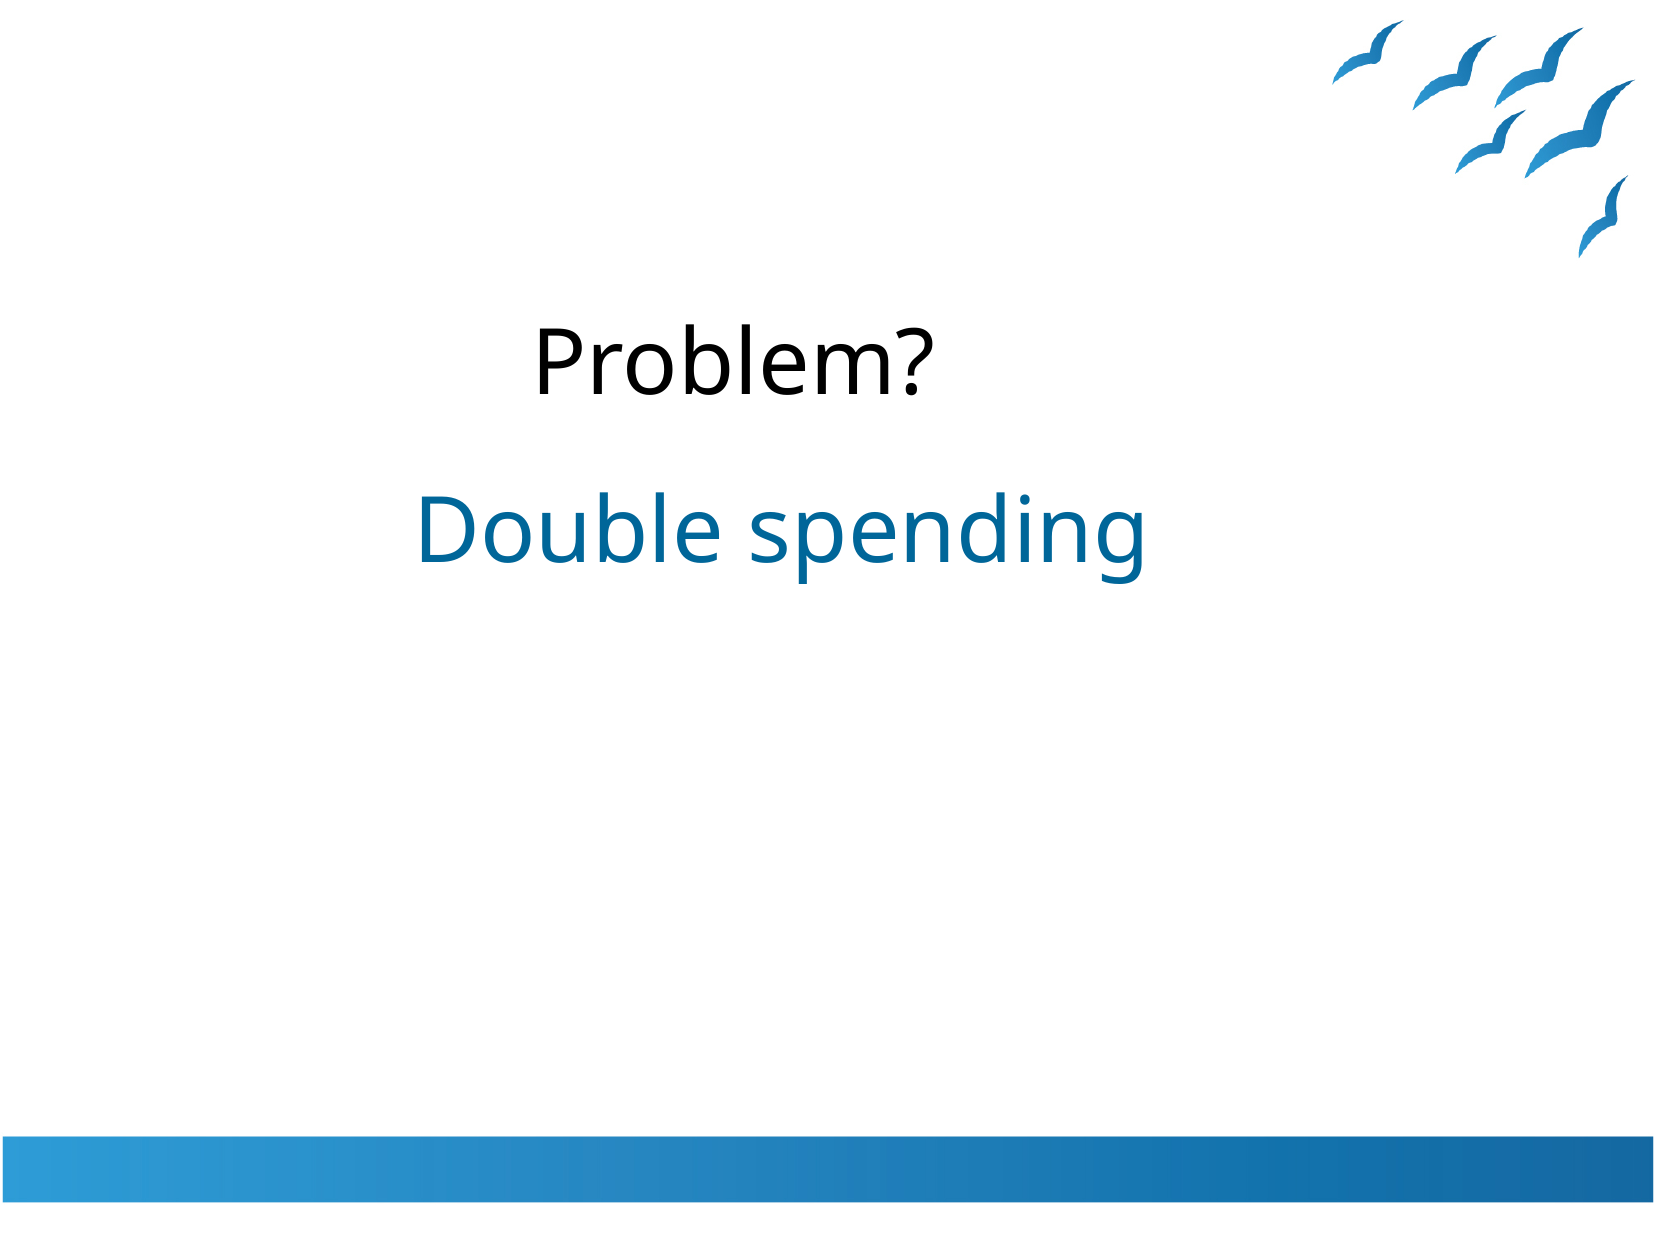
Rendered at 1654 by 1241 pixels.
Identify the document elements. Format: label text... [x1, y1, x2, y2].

picture [0, 0, 1654, 1241]
title Double spending [413, 472, 1654, 582]
title Problem? [531, 304, 1654, 414]
